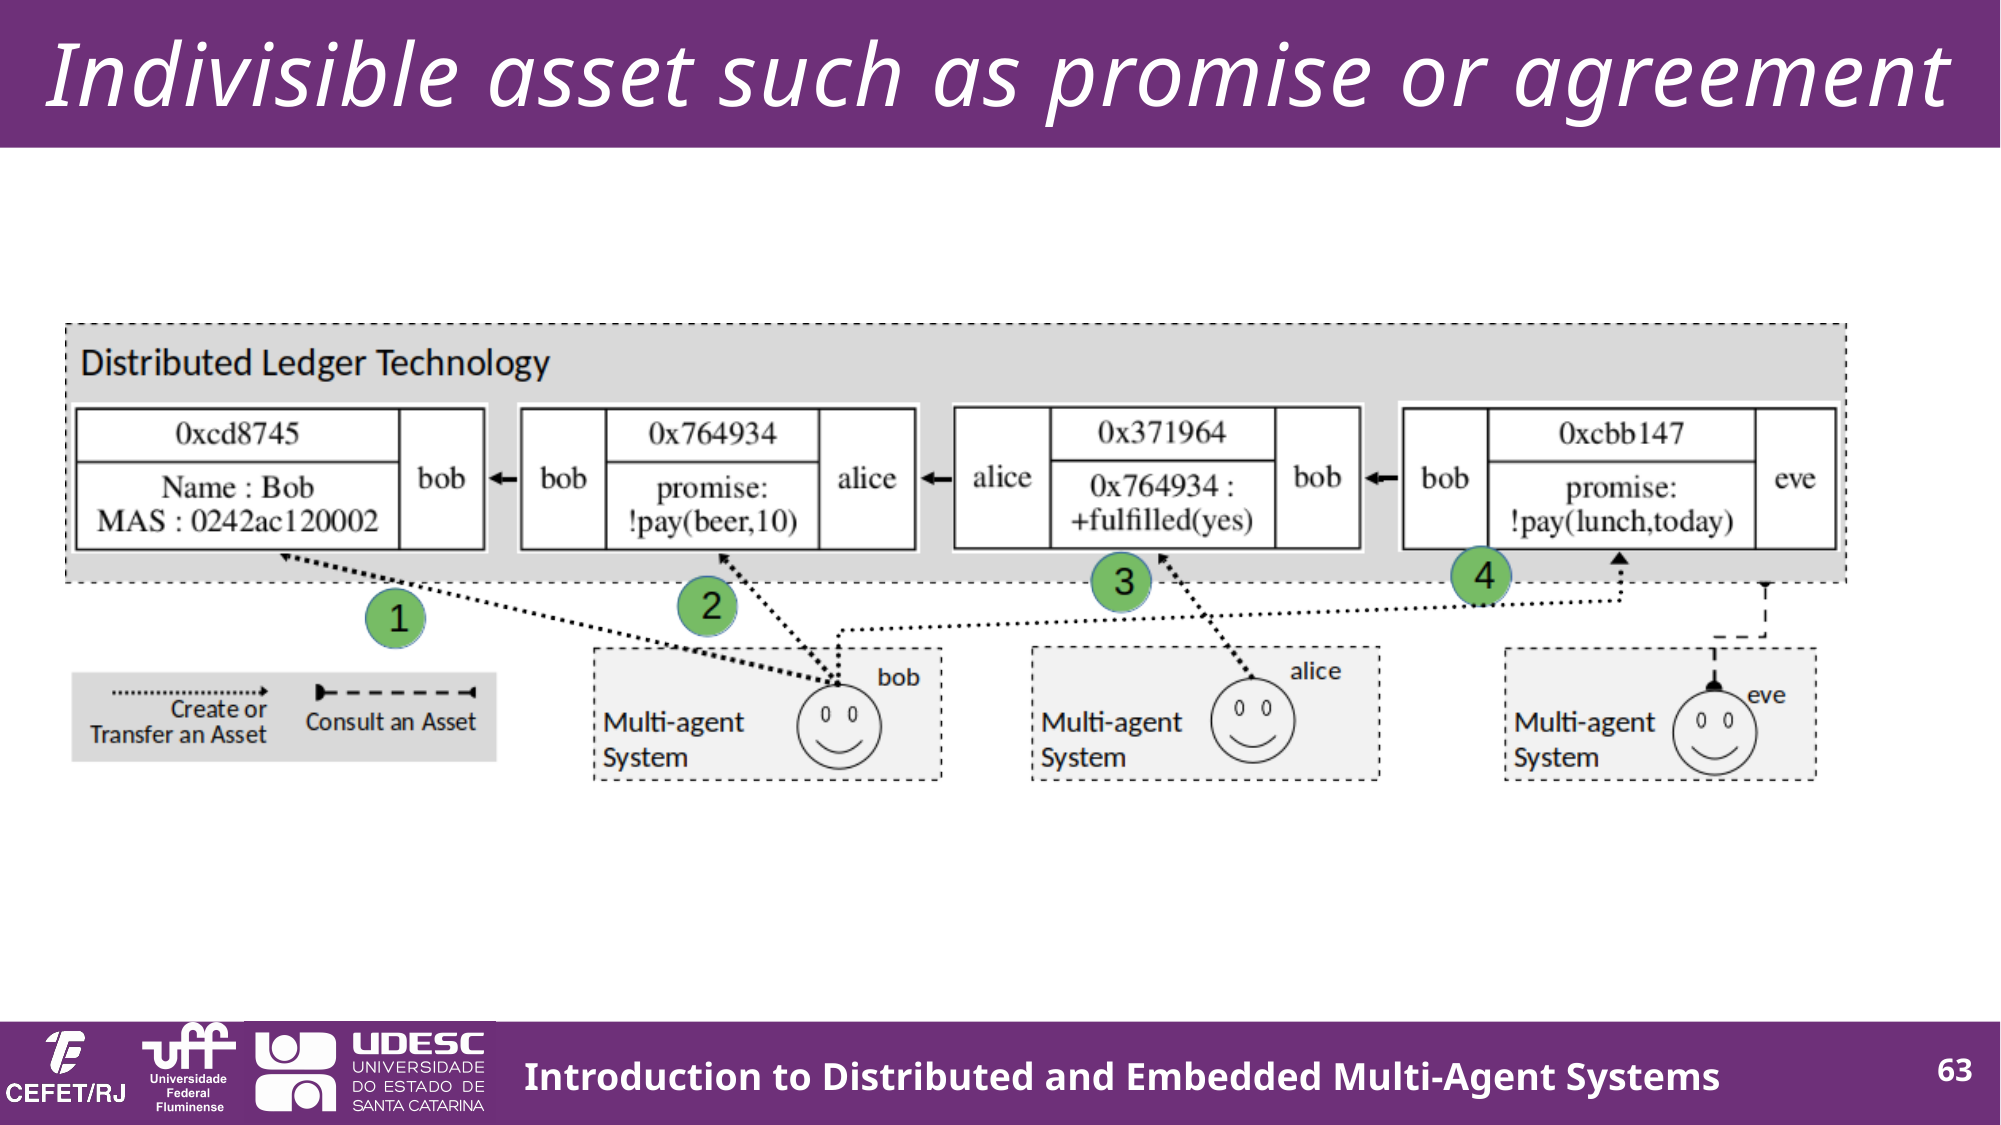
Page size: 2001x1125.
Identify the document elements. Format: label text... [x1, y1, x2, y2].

picture [141, 1021, 237, 1117]
title Indivisible asset such as promise or agreement [32, 23, 2000, 237]
picture [65, 323, 1849, 783]
picture [6, 1009, 125, 1125]
picture [244, 1021, 496, 1123]
